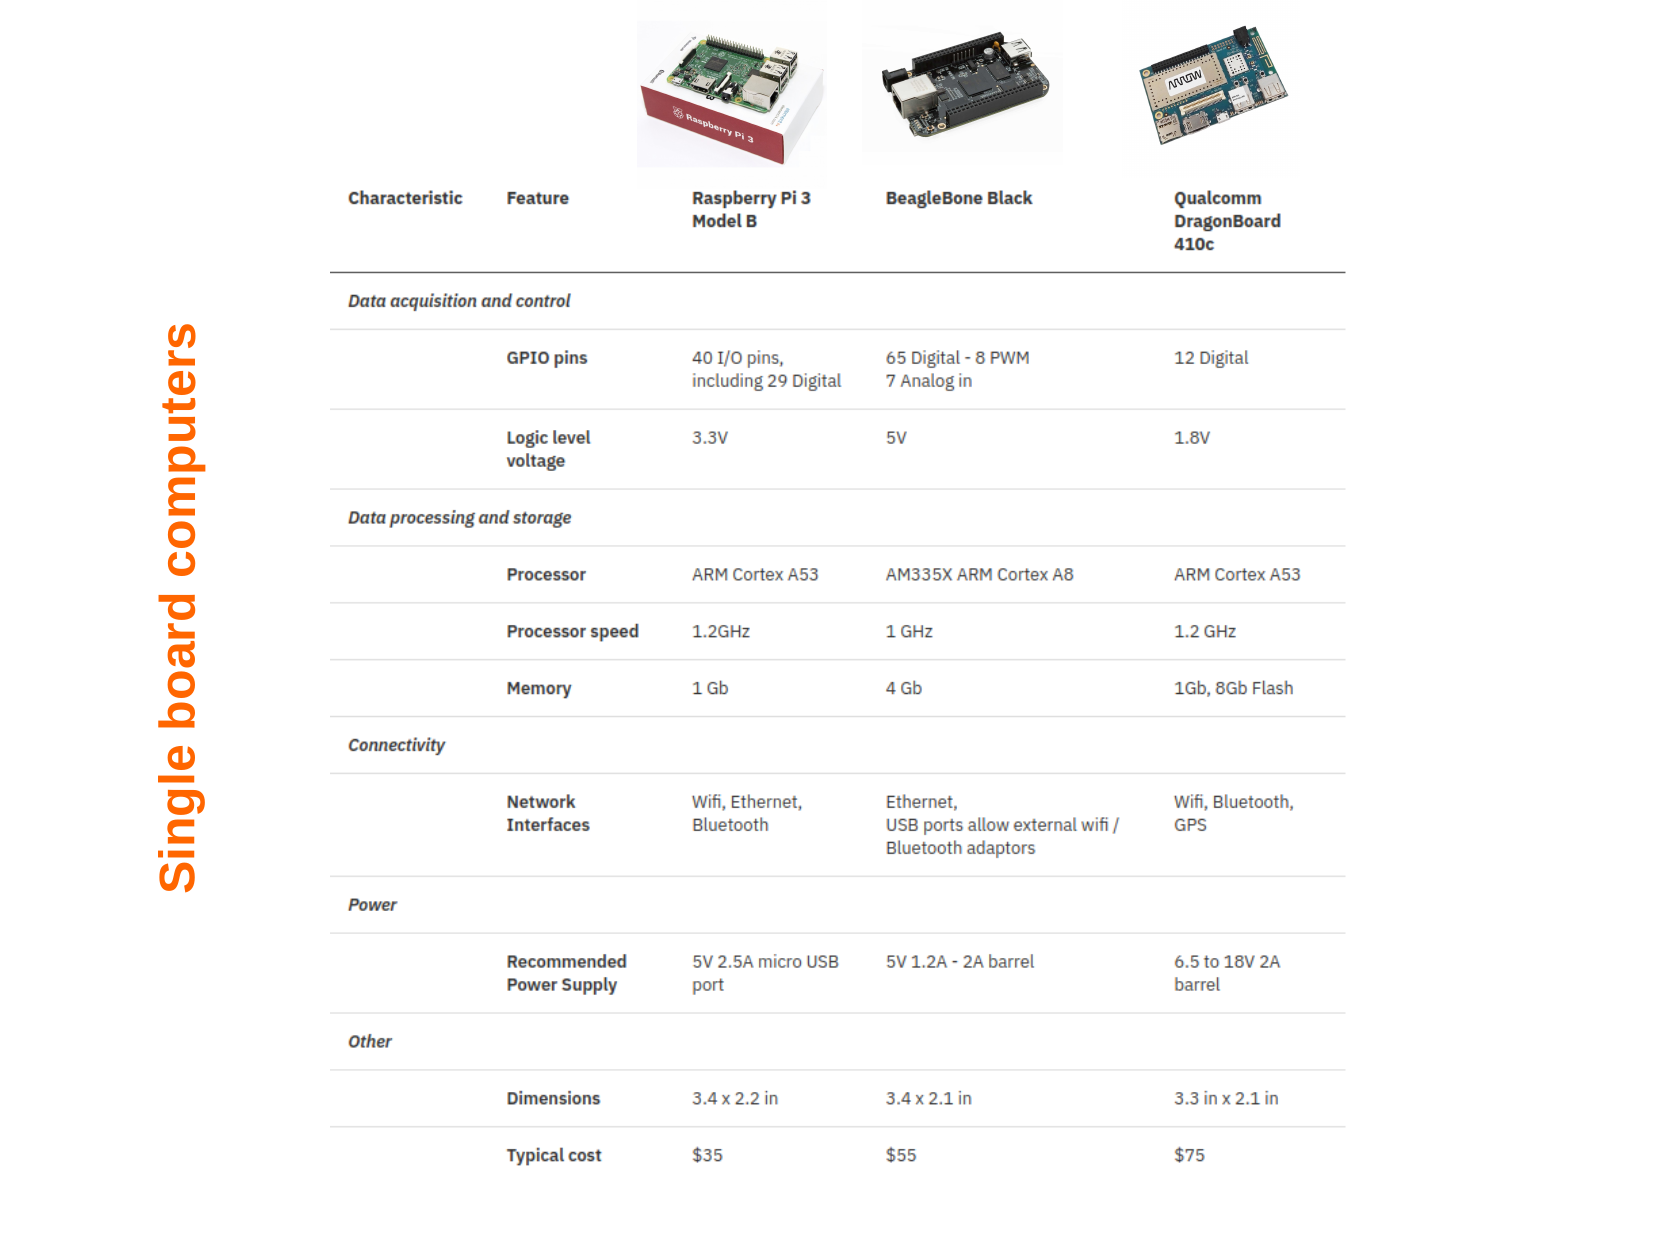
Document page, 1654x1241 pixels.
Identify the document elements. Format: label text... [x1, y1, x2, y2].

text_box Single board computers [141, 260, 237, 910]
picture [330, 0, 1347, 1198]
